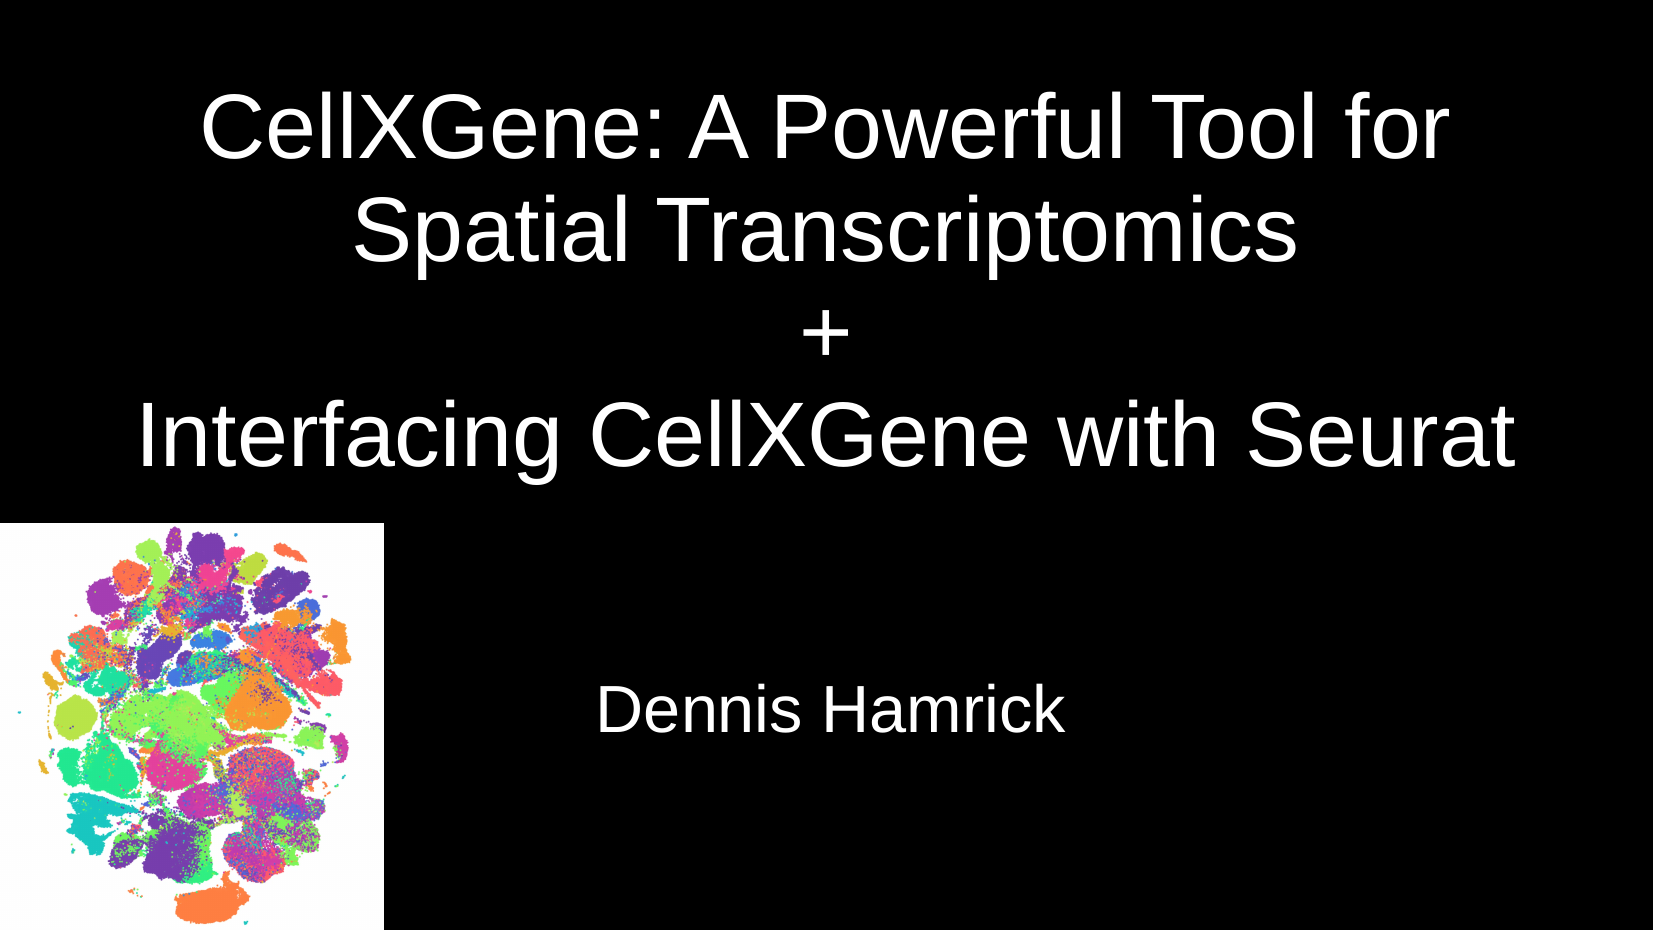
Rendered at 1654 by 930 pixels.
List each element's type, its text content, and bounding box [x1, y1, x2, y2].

subtitle Dennis Hamrick [384, 592, 1576, 826]
title CellXGene: A Powerful Tool for Spatial Transcriptomics + Interfacing CellXGene with Seurat [82, 37, 1571, 525]
picture [0, 523, 384, 930]
